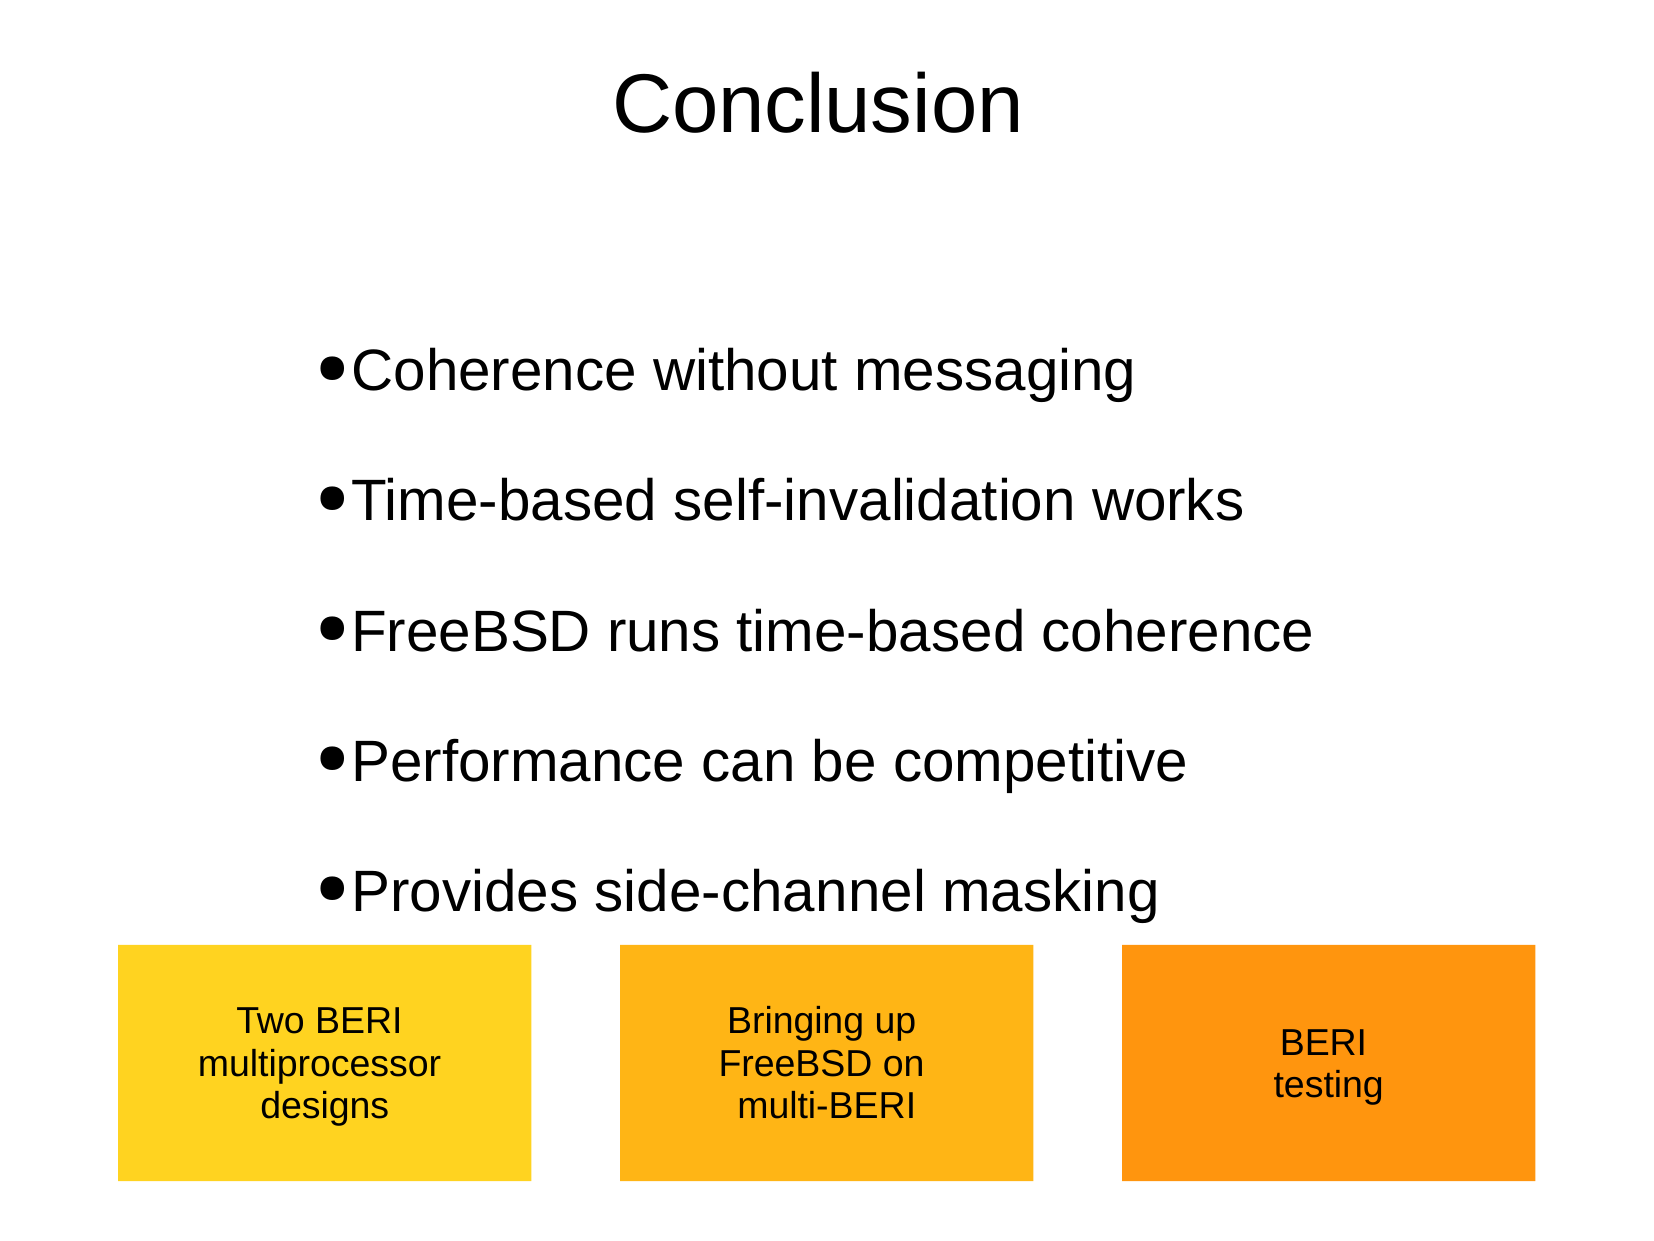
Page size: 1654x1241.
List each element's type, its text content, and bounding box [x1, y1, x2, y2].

text_box Coherence without messaging Time-based self-invalidation works FreeBSD runs time-based coherence Performance can be competitive Provides side-channel masking [265, 265, 1359, 1152]
title Conclusion [59, 56, 1577, 150]
text_box BERI testing [1122, 944, 1536, 1182]
text_box Two BERI multiprocessor designs [118, 944, 532, 1182]
text_box Bringing up FreeBSD on multi-BERI [620, 944, 1034, 1182]
